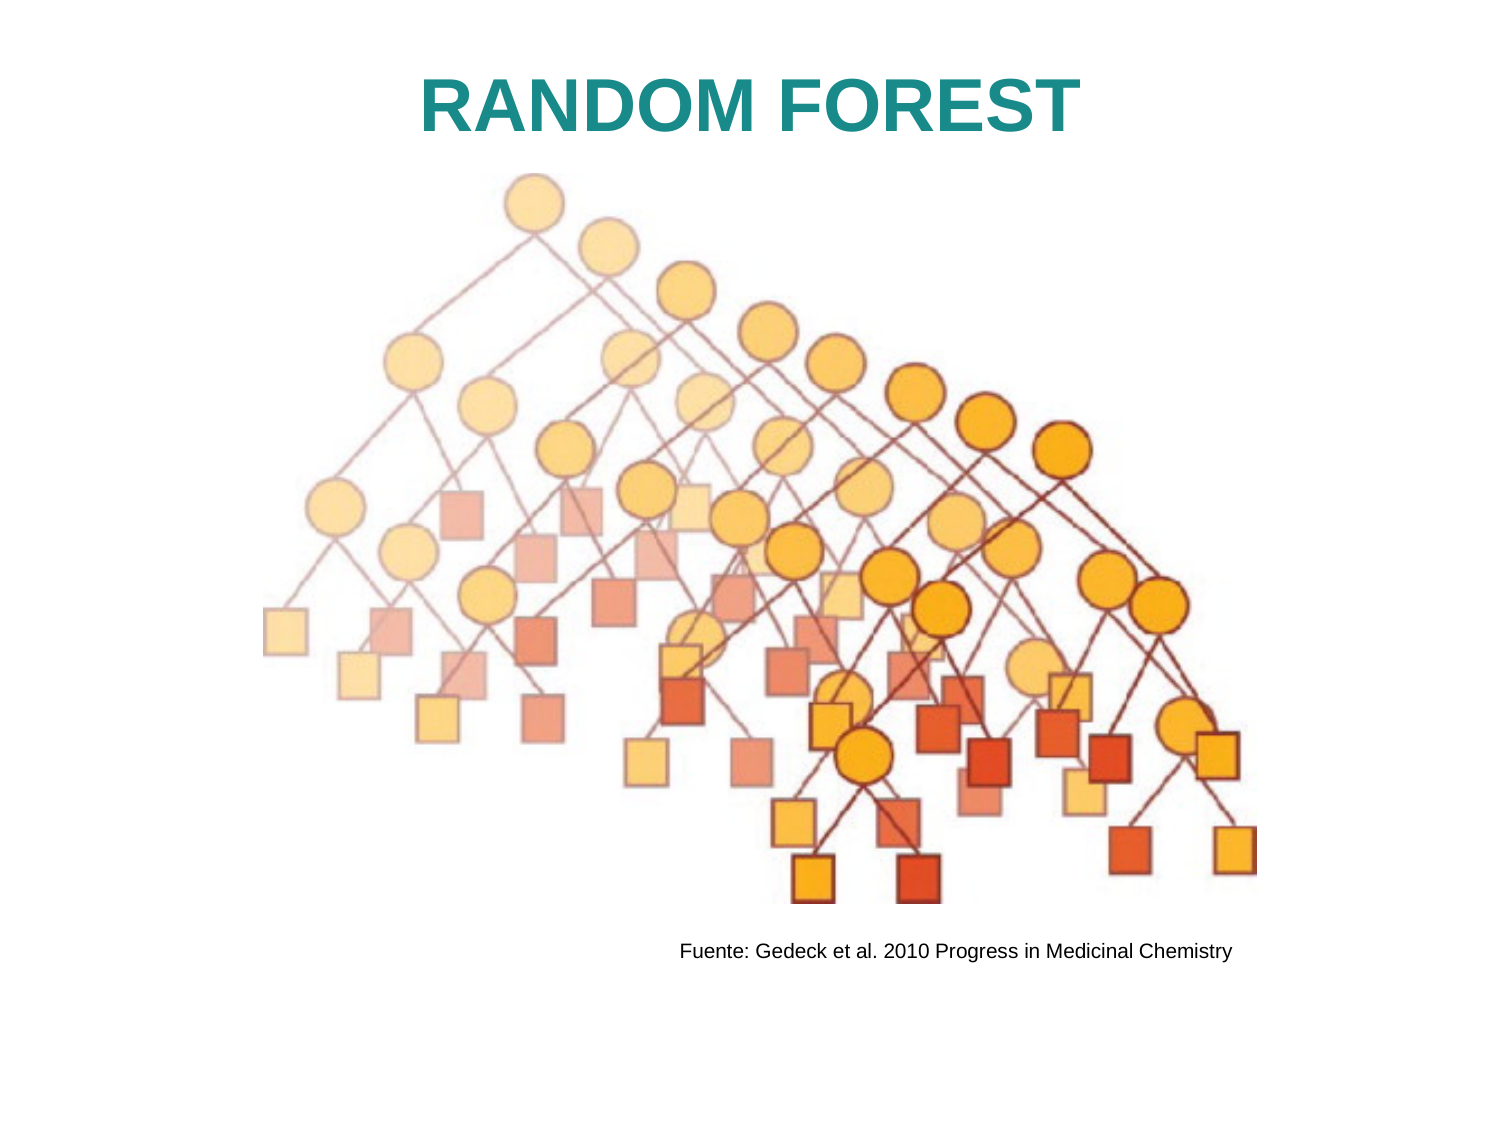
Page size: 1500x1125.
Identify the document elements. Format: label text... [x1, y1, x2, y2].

picture [263, 173, 1257, 904]
text_box Fuente: Gedeck et al. 2010 Progress in Medicinal Chemistry [664, 929, 1413, 970]
title RANDOM FOREST [41, 35, 1461, 176]
